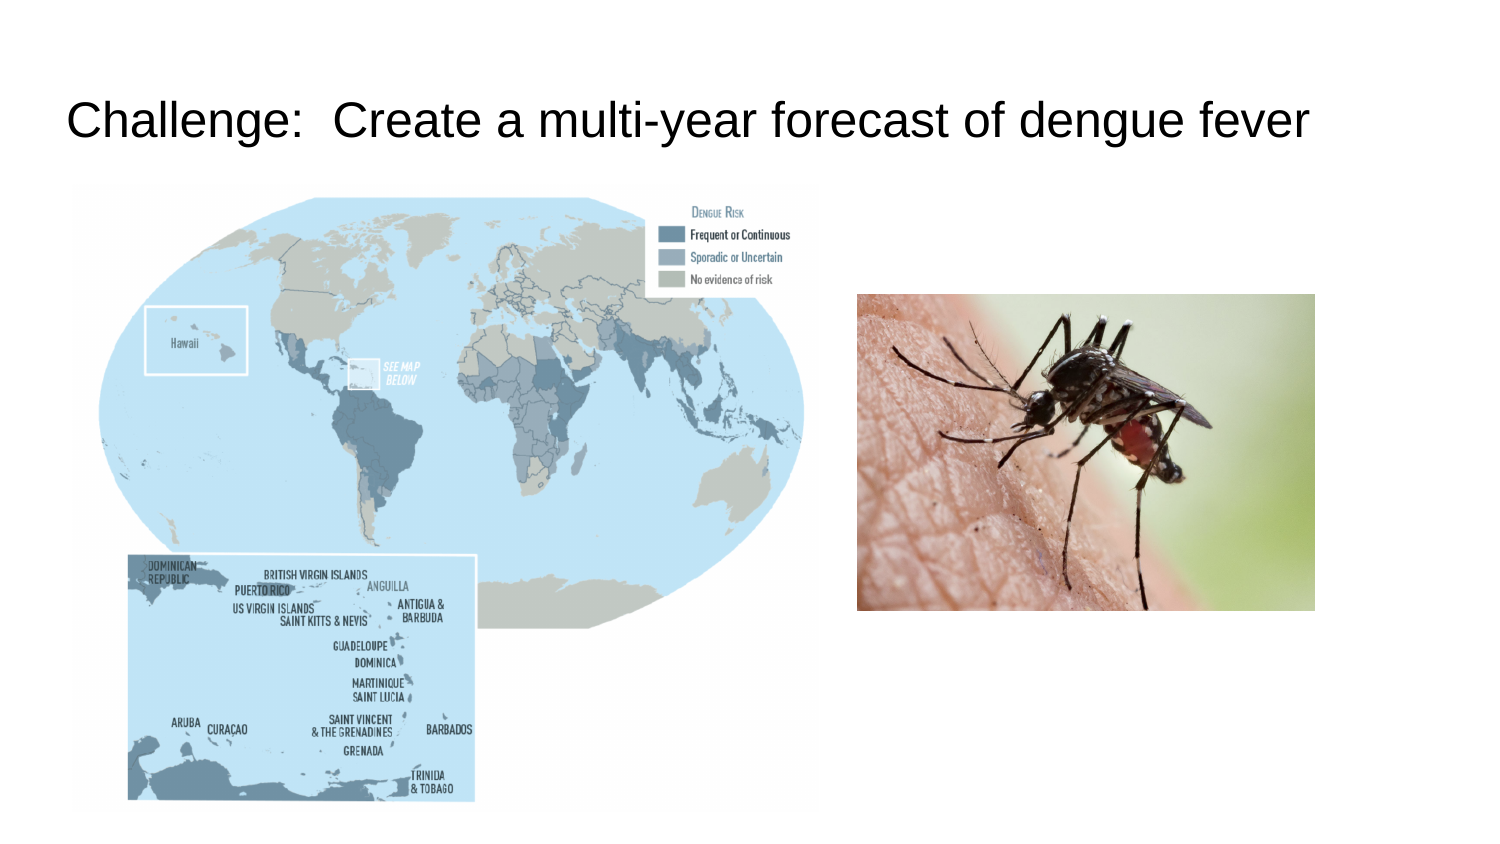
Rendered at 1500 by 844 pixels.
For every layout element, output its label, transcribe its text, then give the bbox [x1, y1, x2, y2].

picture [72, 184, 819, 812]
picture [857, 294, 1315, 611]
title Challenge: Create a multi-year forecast of dengue fever [51, 72, 1449, 167]
